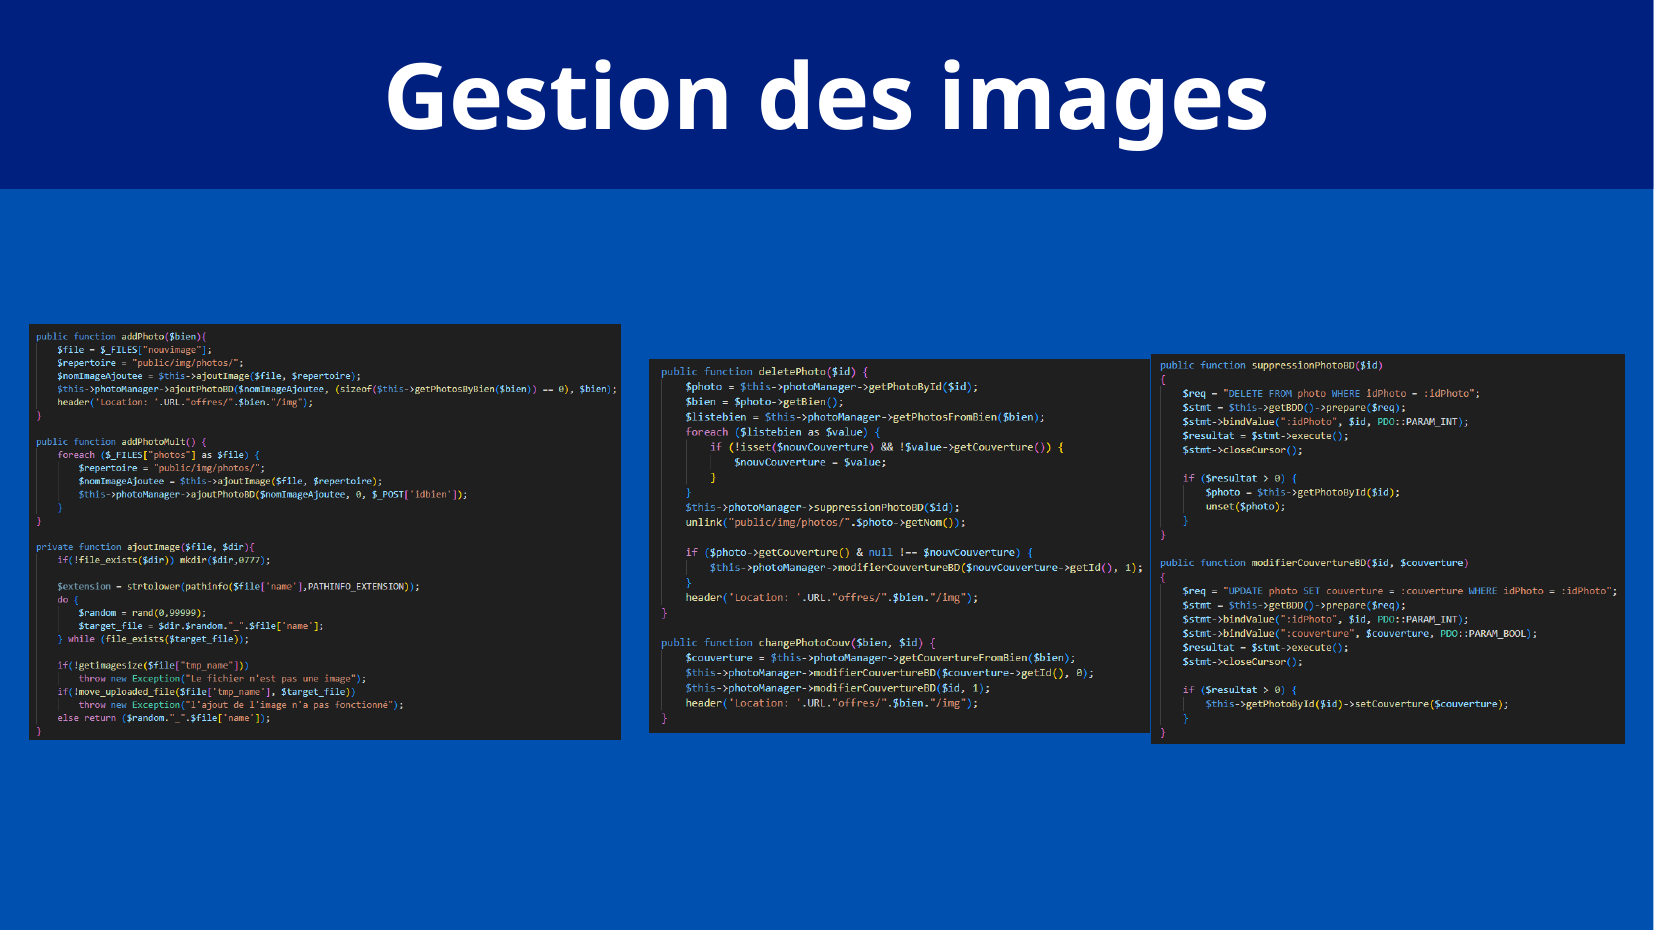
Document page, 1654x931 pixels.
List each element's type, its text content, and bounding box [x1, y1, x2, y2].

picture [1151, 354, 1625, 744]
title Gestion des images [0, 0, 1654, 189]
picture [649, 359, 1150, 733]
picture [29, 324, 621, 740]
